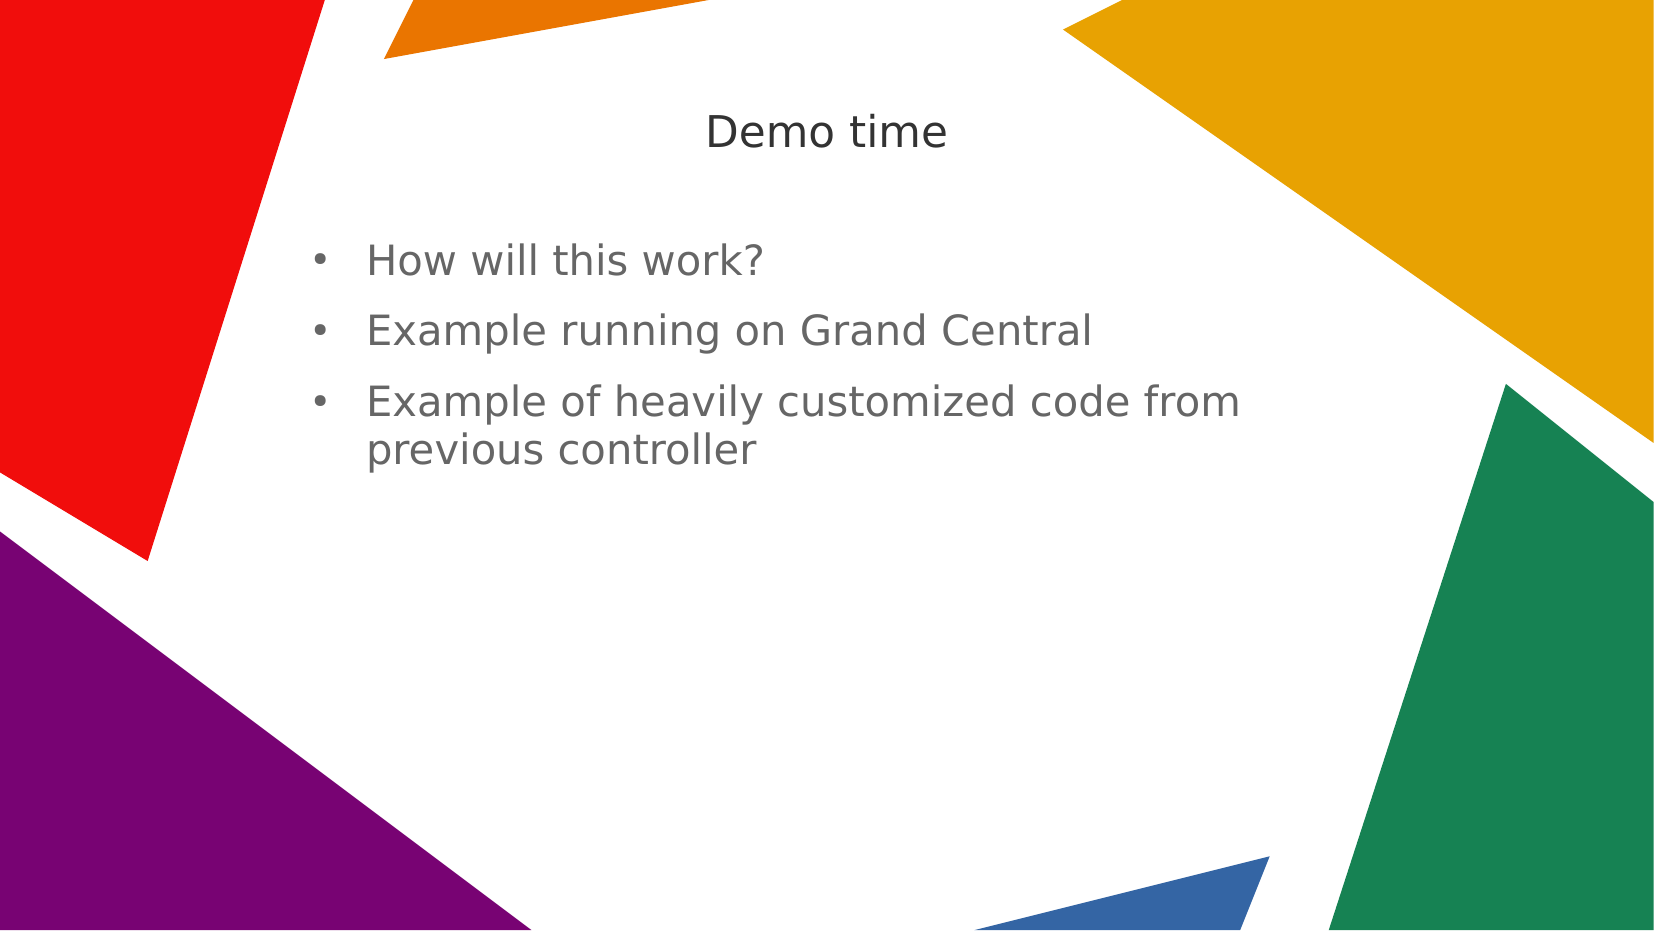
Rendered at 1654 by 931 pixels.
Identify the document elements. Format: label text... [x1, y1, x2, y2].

title Demo time [295, 59, 1359, 207]
list How will this work? Example running on Grand Central Example of heavily customized code from previous controller [295, 236, 1359, 827]
